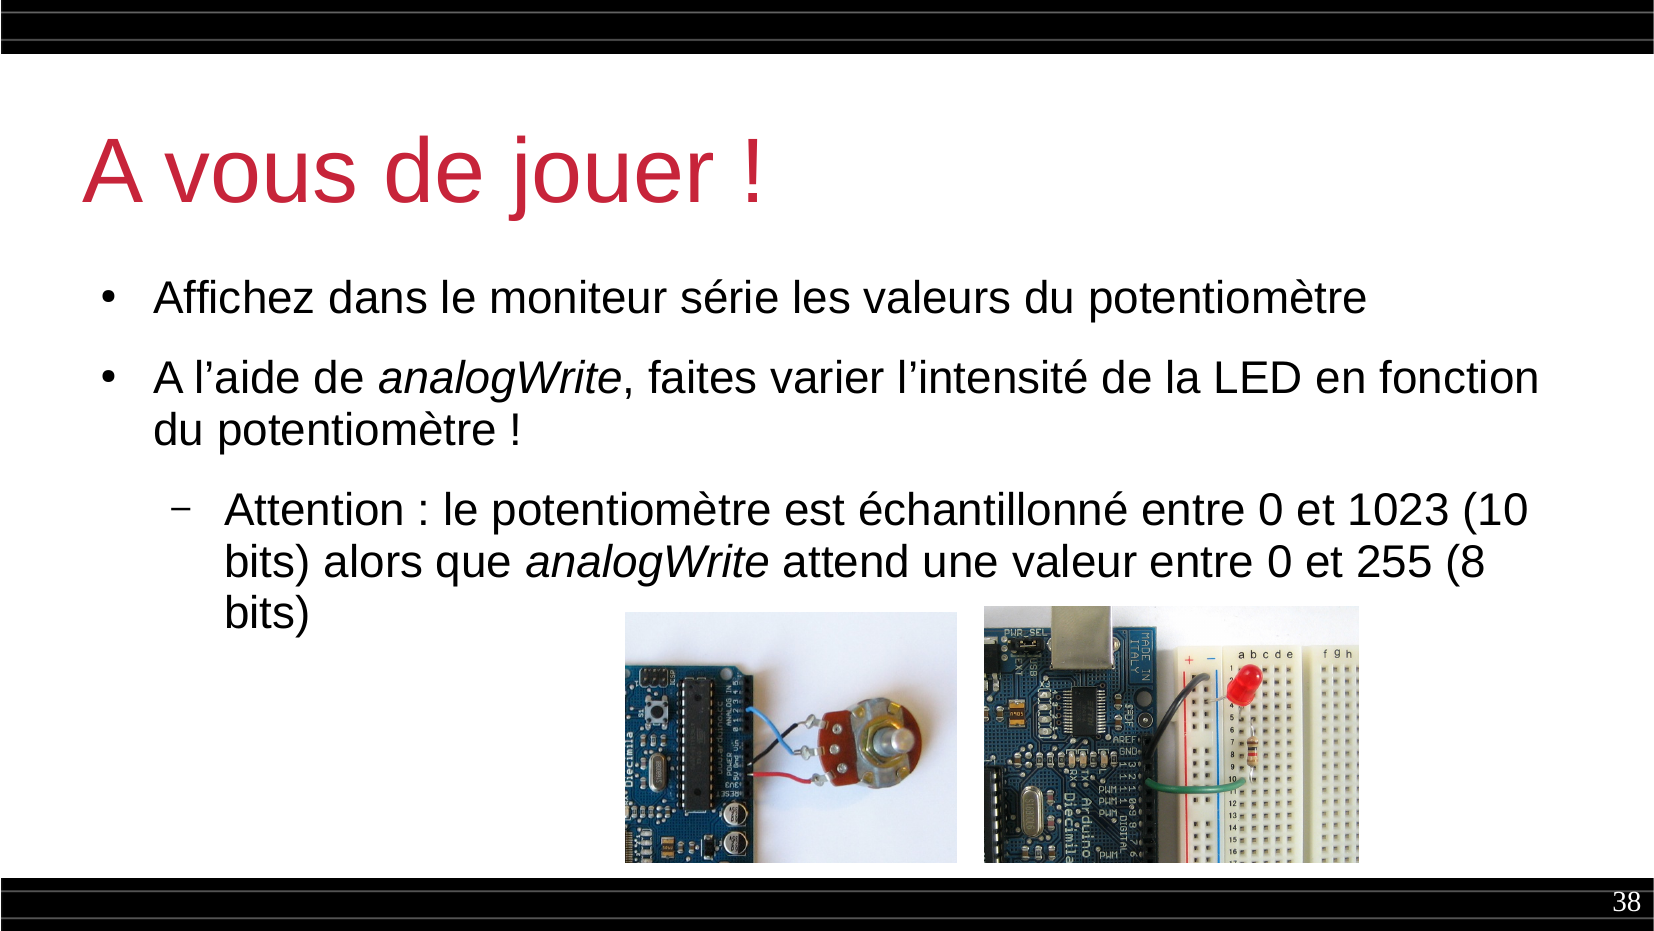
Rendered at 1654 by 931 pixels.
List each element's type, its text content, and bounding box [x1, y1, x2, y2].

list Affichez dans le moniteur série les valeurs du potentiomètre A l’aide de analogWrite, faites varier l’intensité de la LED en fonction du potentiomètre ! Attention : le potentiomètre est échantillonné entre 0 et 1023 (10 bits) alors que analogWrite attend une valeur entre 0 et 255 (8 bits) [82, 271, 1571, 758]
picture [984, 606, 1359, 863]
title A vous de jouer ! [82, 92, 1571, 249]
picture [1, 0, 1654, 54]
picture [1, 878, 1654, 931]
picture [625, 612, 957, 863]
